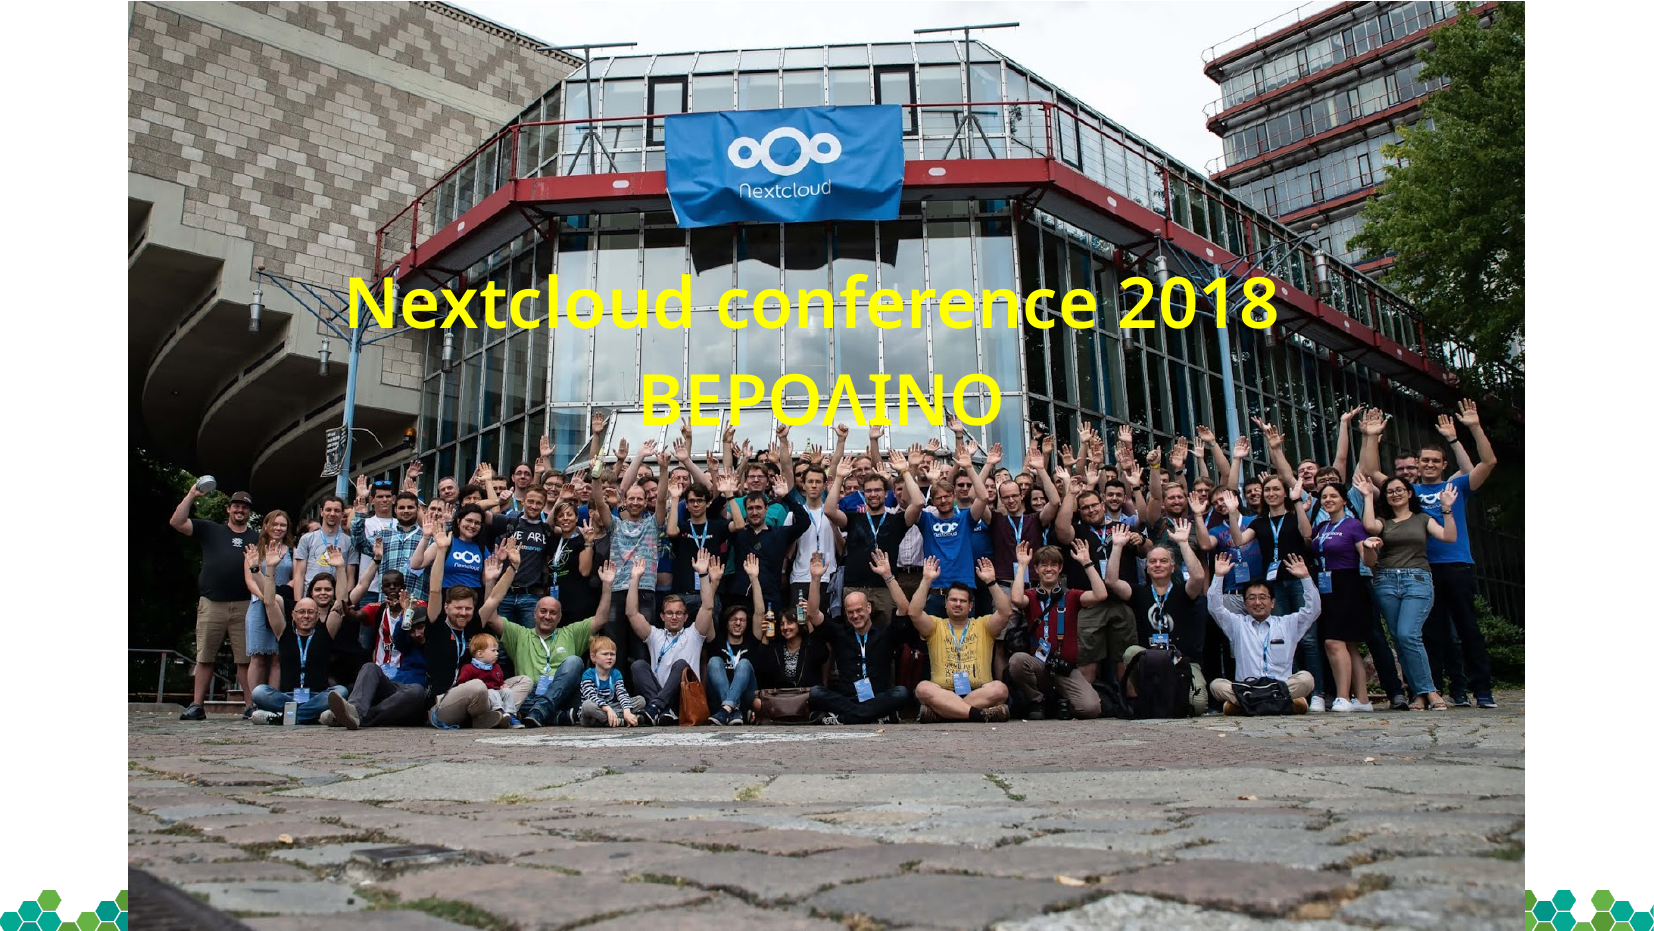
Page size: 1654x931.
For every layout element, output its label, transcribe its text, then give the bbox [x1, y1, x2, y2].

picture [128, 1, 1525, 260]
picture [0, 439, 1654, 931]
title Nextcloud conference 2018 ΒΕΡΟΛΙΝΟ [118, 260, 1525, 439]
